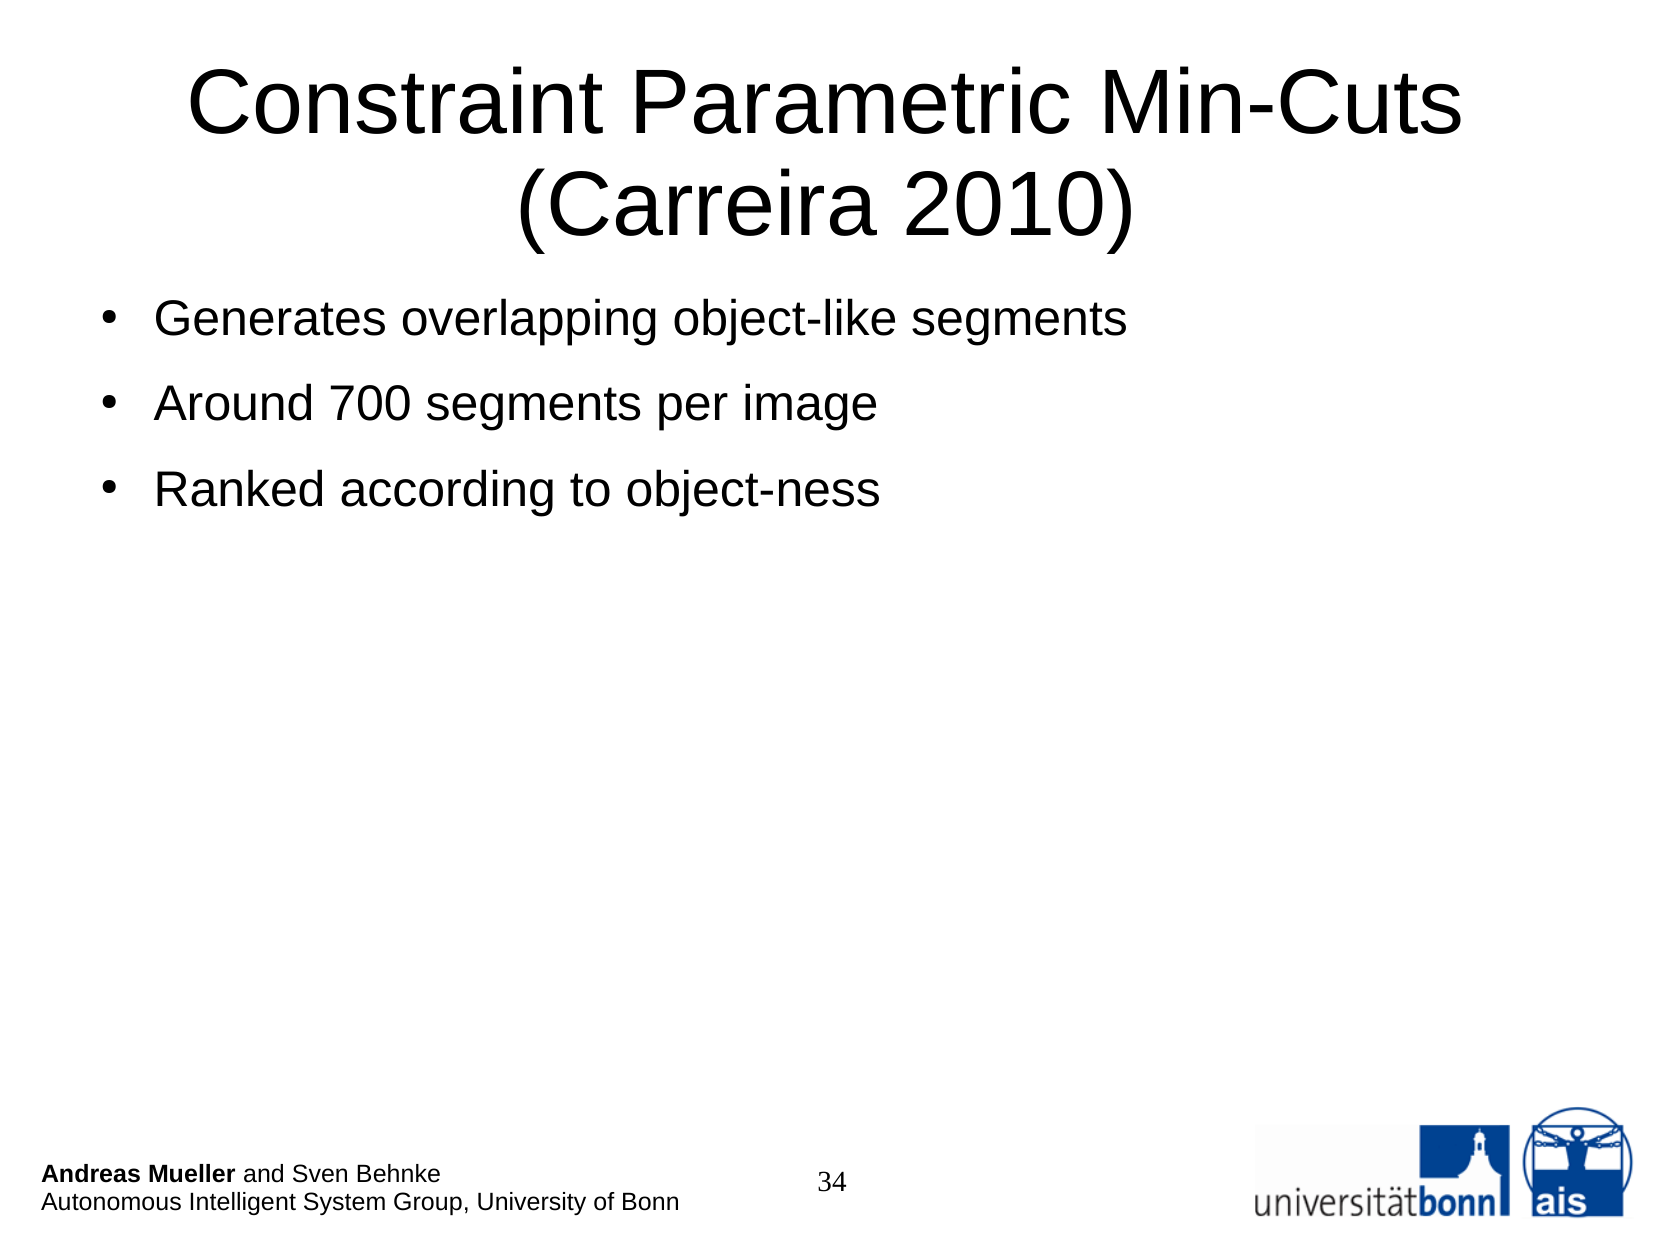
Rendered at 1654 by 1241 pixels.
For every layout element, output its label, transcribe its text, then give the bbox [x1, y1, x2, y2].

picture [1255, 1106, 1635, 1220]
list Generates overlapping object-like segments Around 700 segments per image Ranked according to object-ness [82, 290, 1571, 1109]
title Constraint Parametric Min-Cuts (Carreira 2010) [82, 49, 1571, 257]
